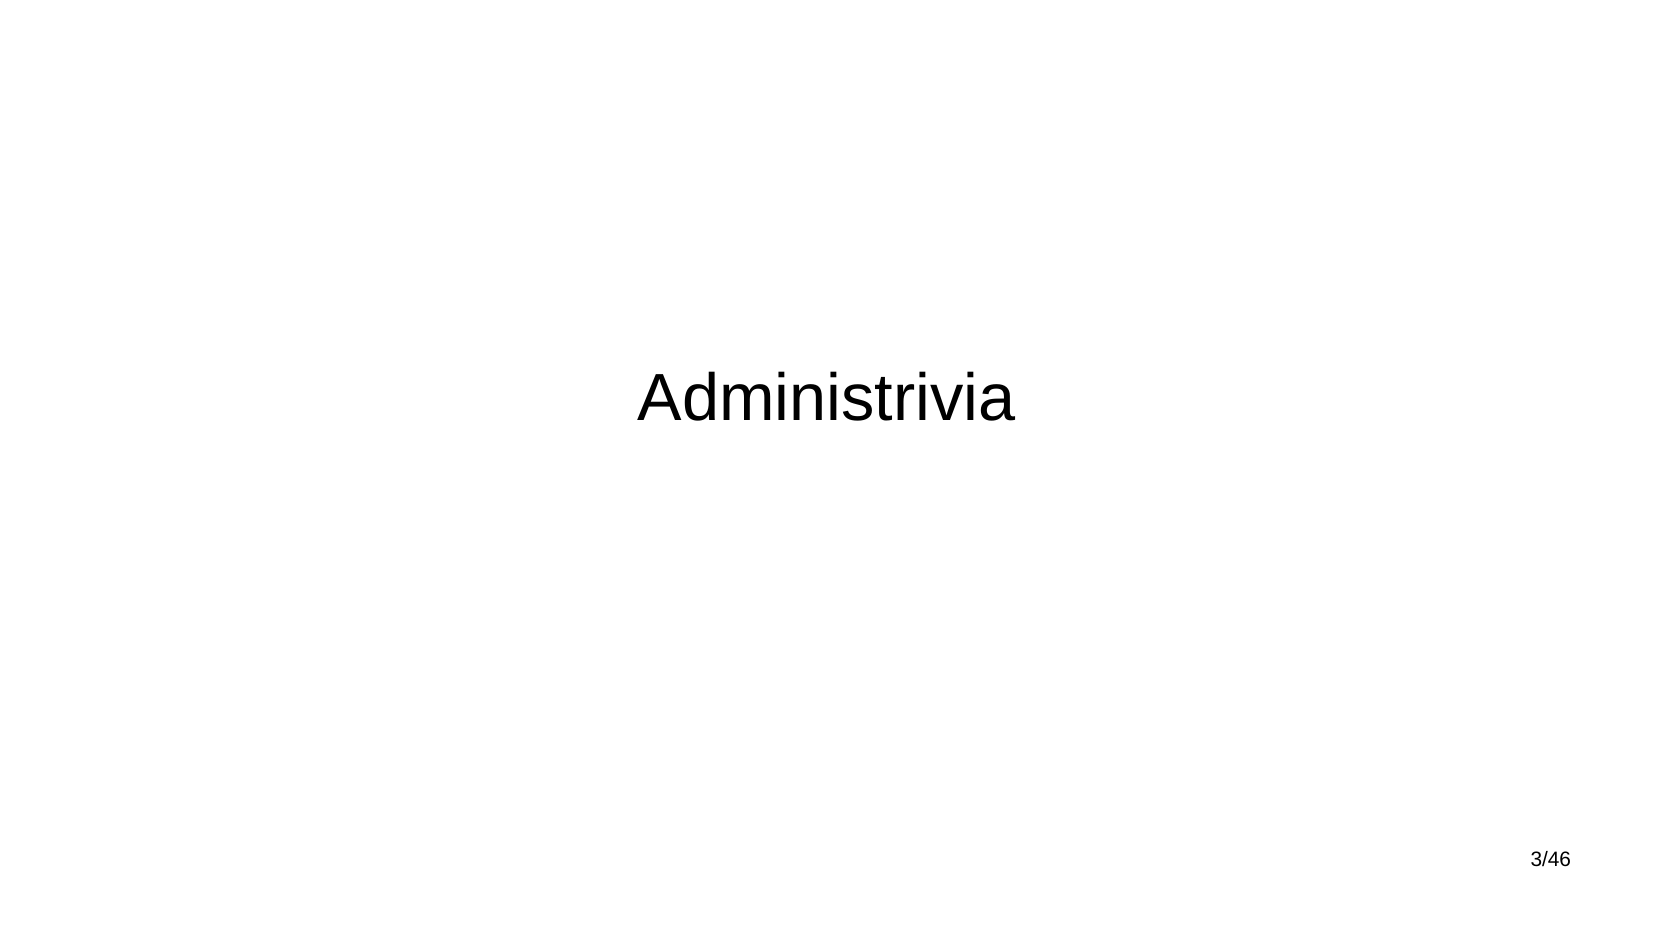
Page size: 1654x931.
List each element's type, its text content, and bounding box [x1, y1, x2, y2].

subtitle Administrivia [82, 37, 1571, 757]
